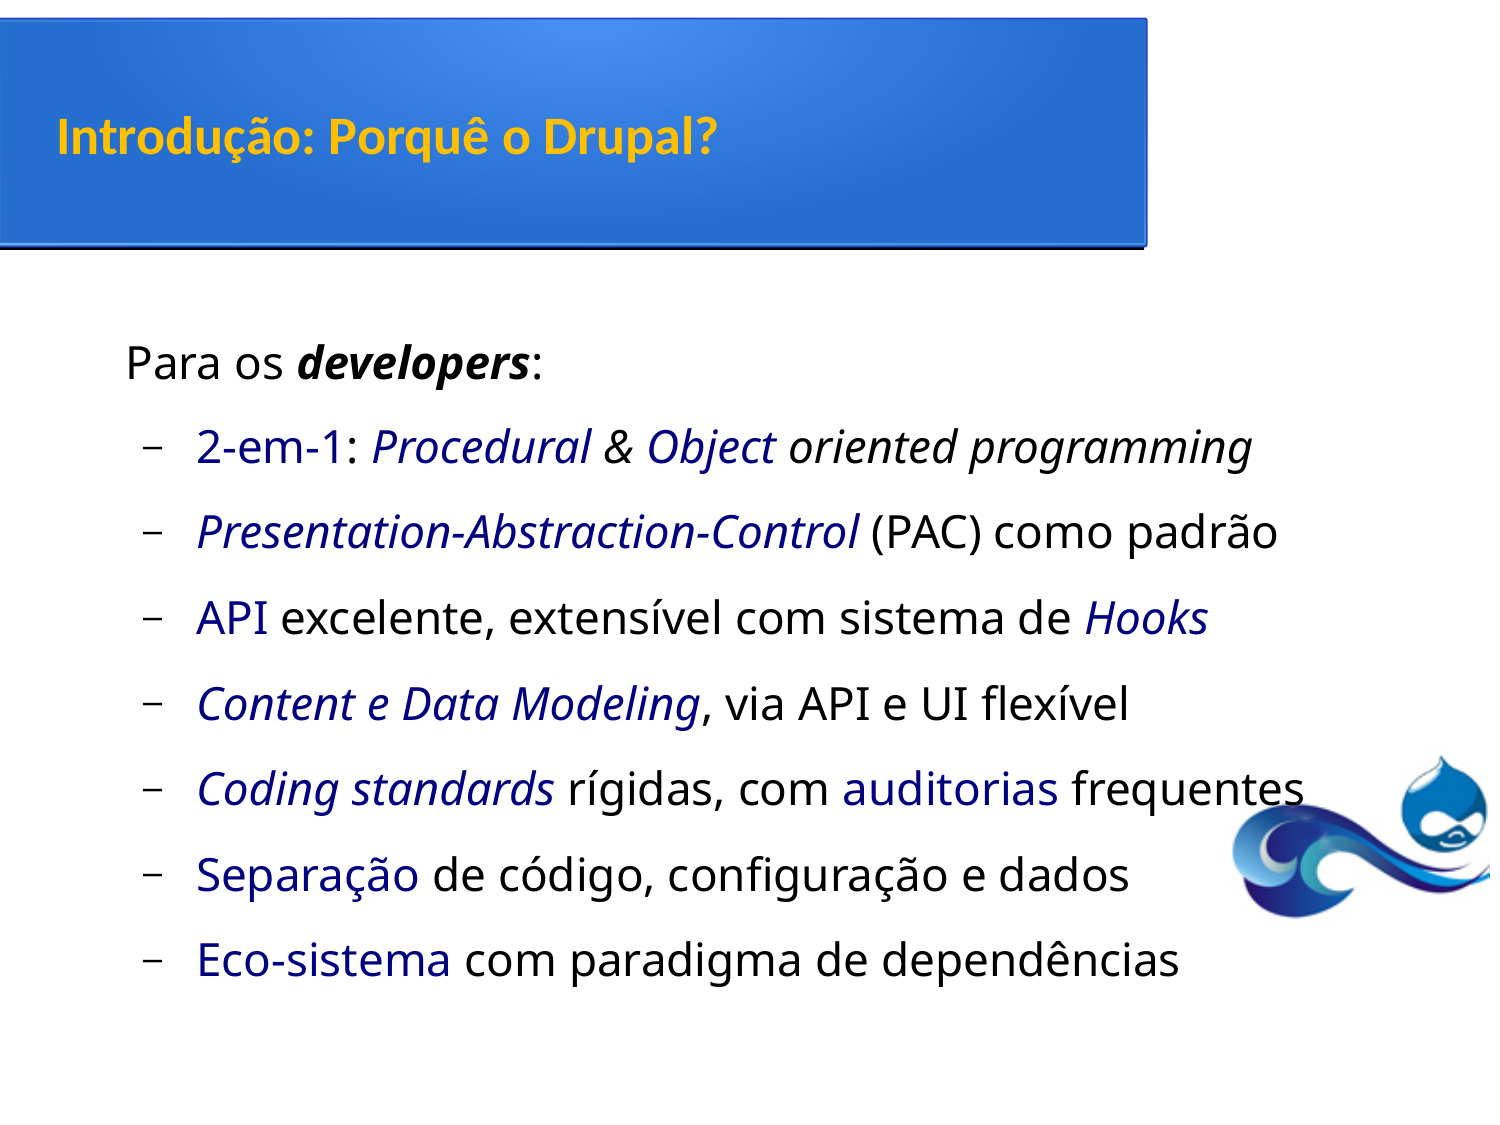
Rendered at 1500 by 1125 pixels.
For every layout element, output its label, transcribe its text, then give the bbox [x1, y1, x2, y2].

picture [1453, 744, 1490, 951]
list Para os developers: 2-em-1: Procedural & Object oriented programming Presentation-Abstraction-Control (PAC) como padrão API excelente, extensível com sistema de Hooks Content e Data Modeling, via API e UI flexível Coding standards rígidas, com auditorias frequentes Separação de código, configuração e dados Eco-sistema com paradigma de dependências [39, 326, 1453, 966]
title Introdução: Porquê o Drupal? [41, 41, 1111, 225]
